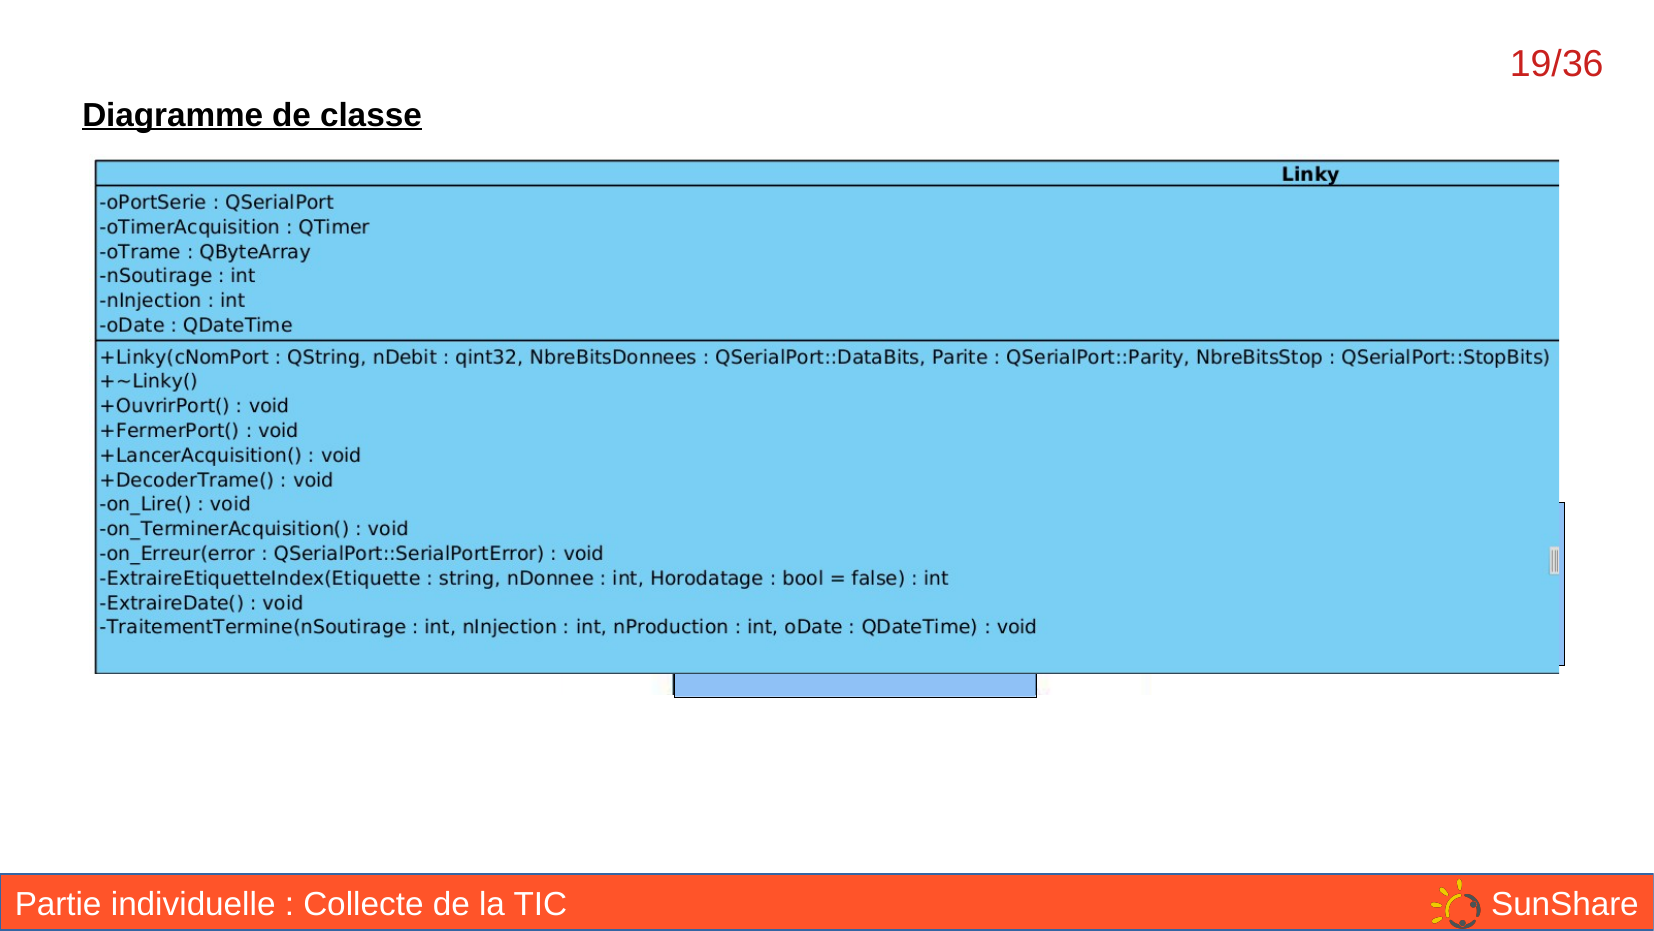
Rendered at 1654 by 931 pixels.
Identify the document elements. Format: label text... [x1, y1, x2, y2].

picture [1429, 877, 1483, 931]
picture [89, 154, 1565, 697]
title Diagramme de classe [82, 37, 1571, 193]
text_box Partie individuelle : Collecte de la TIC [0, 874, 650, 931]
